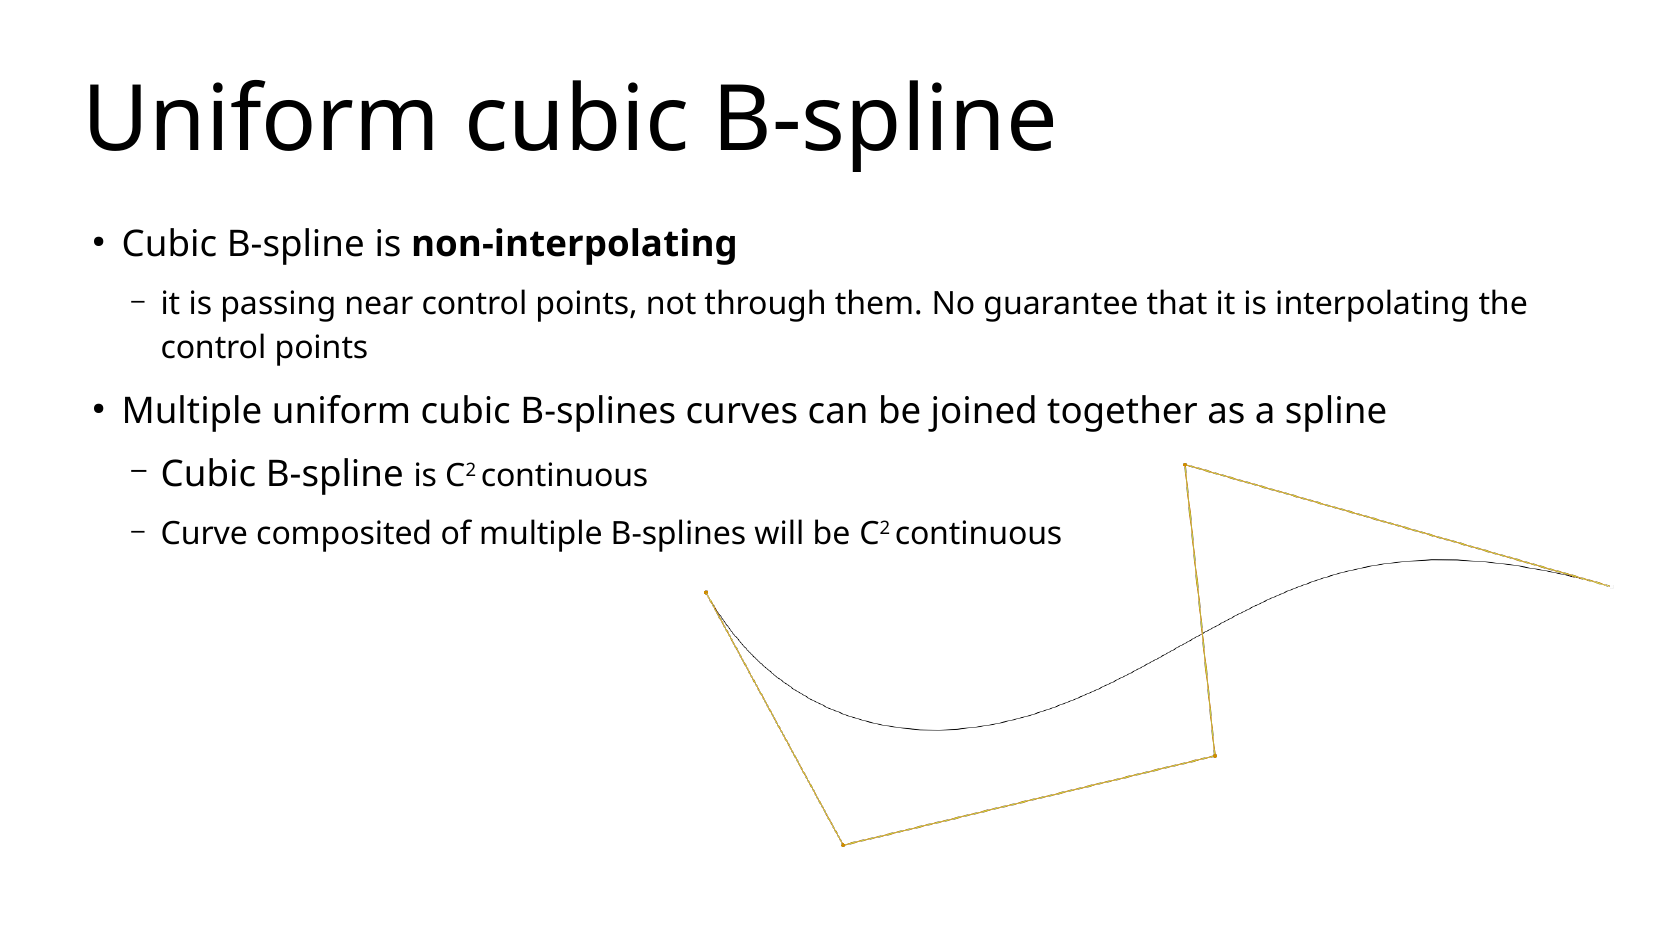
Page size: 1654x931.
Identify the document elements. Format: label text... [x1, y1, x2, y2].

title Uniform cubic B-spline [82, 37, 1571, 193]
picture [510, 269, 1654, 931]
list Cubic B-spline is non-interpolating it is passing near control points, not through them. No guarantee that it is interpolating the control points Multiple uniform cubic B-splines curves can be joined together as a spline Cubic B-spline is C2 continuous Curve composited of multiple B-splines will be C2 continuous [82, 217, 1571, 556]
